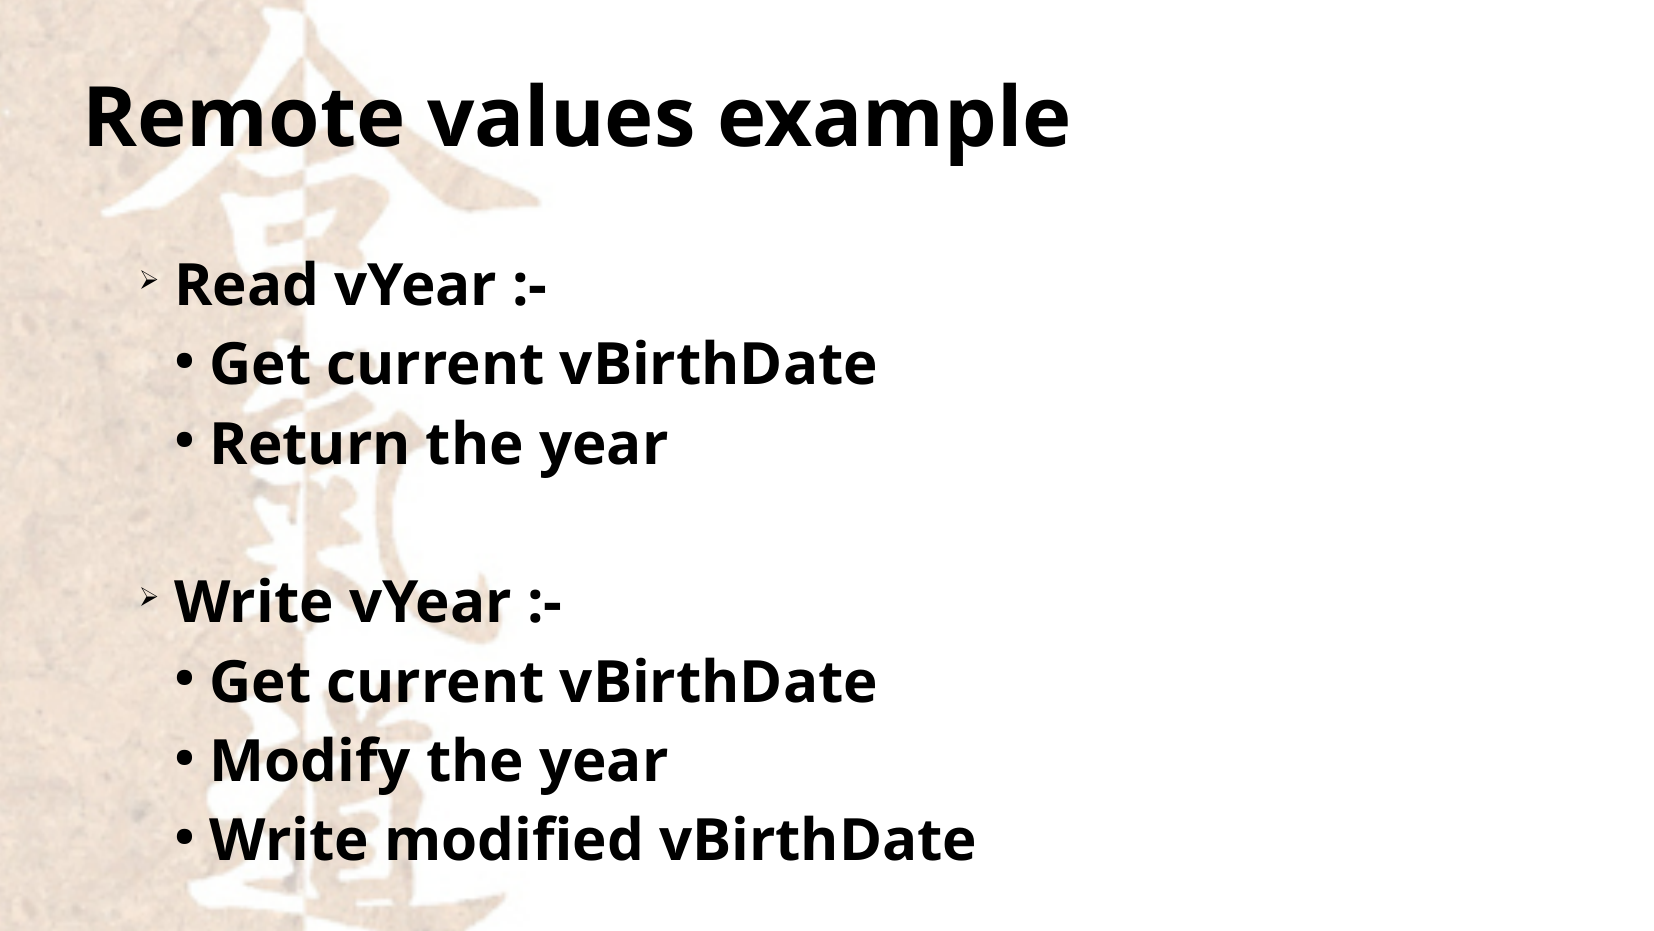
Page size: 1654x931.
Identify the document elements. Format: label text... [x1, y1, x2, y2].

picture [0, 0, 1654, 931]
title Remote values example [82, 37, 1571, 193]
text_box Read vYear :- Get current vBirthDate Return the year Write vYear :- Get current vBirthDate Modify the year Write modified vBirthDate [123, 236, 1506, 778]
